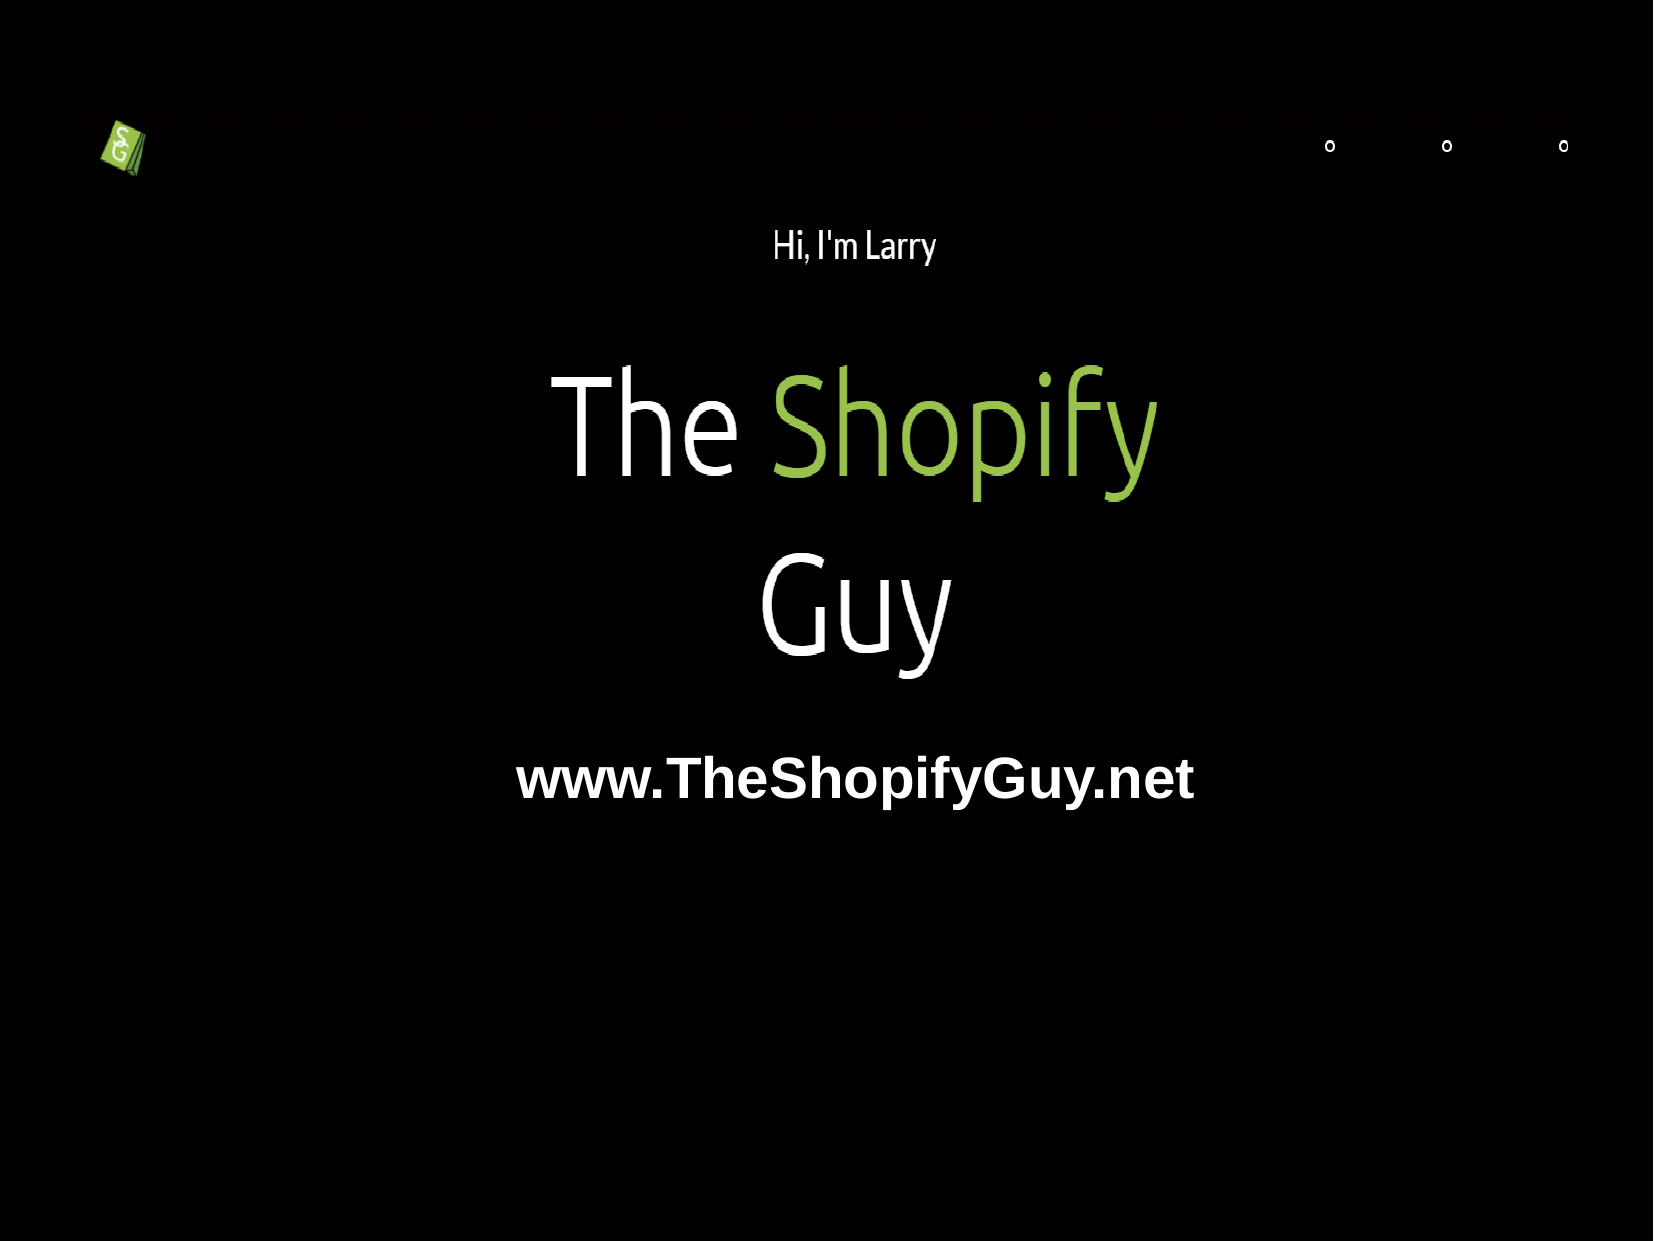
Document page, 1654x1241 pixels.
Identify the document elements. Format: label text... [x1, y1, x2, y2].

picture [48, 105, 1582, 1096]
text_box www.TheShopifyGuy.net [501, 738, 1210, 820]
